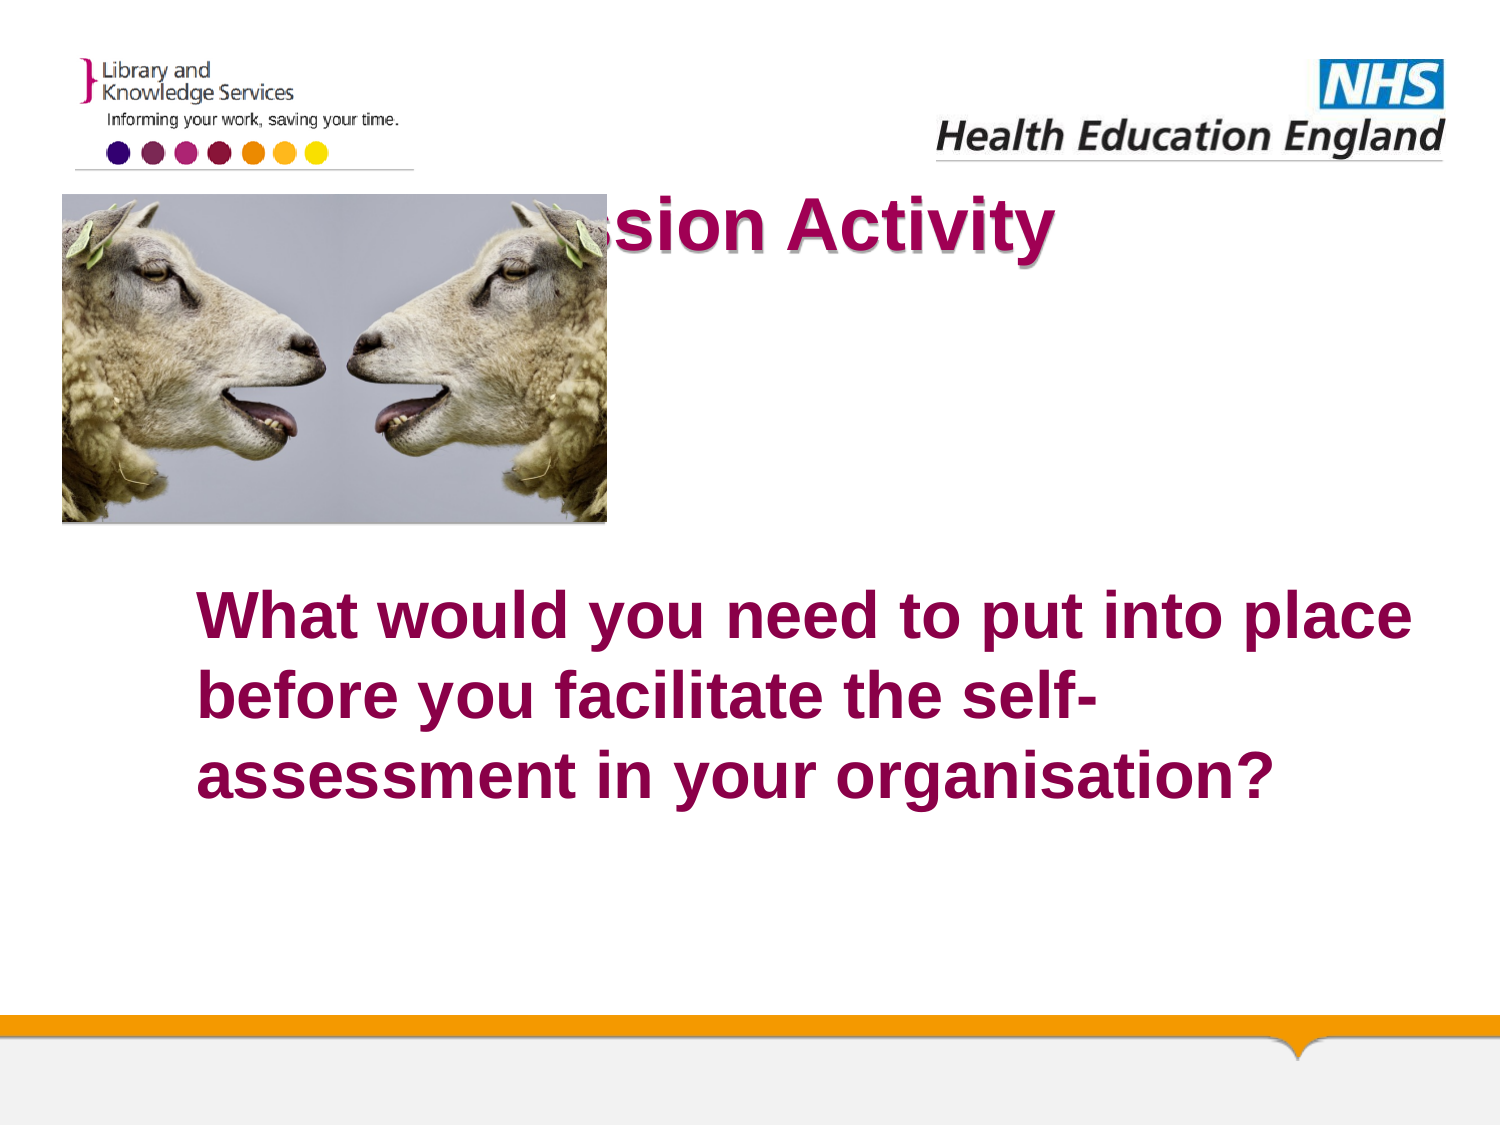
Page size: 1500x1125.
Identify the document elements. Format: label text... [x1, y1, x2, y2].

picture [62, 194, 607, 522]
text_box What would you need to put into place before you facilitate the self-assessment in your organisation? [181, 564, 1431, 903]
picture [75, 54, 416, 169]
title Discussion Activity [657, 246, 1463, 358]
